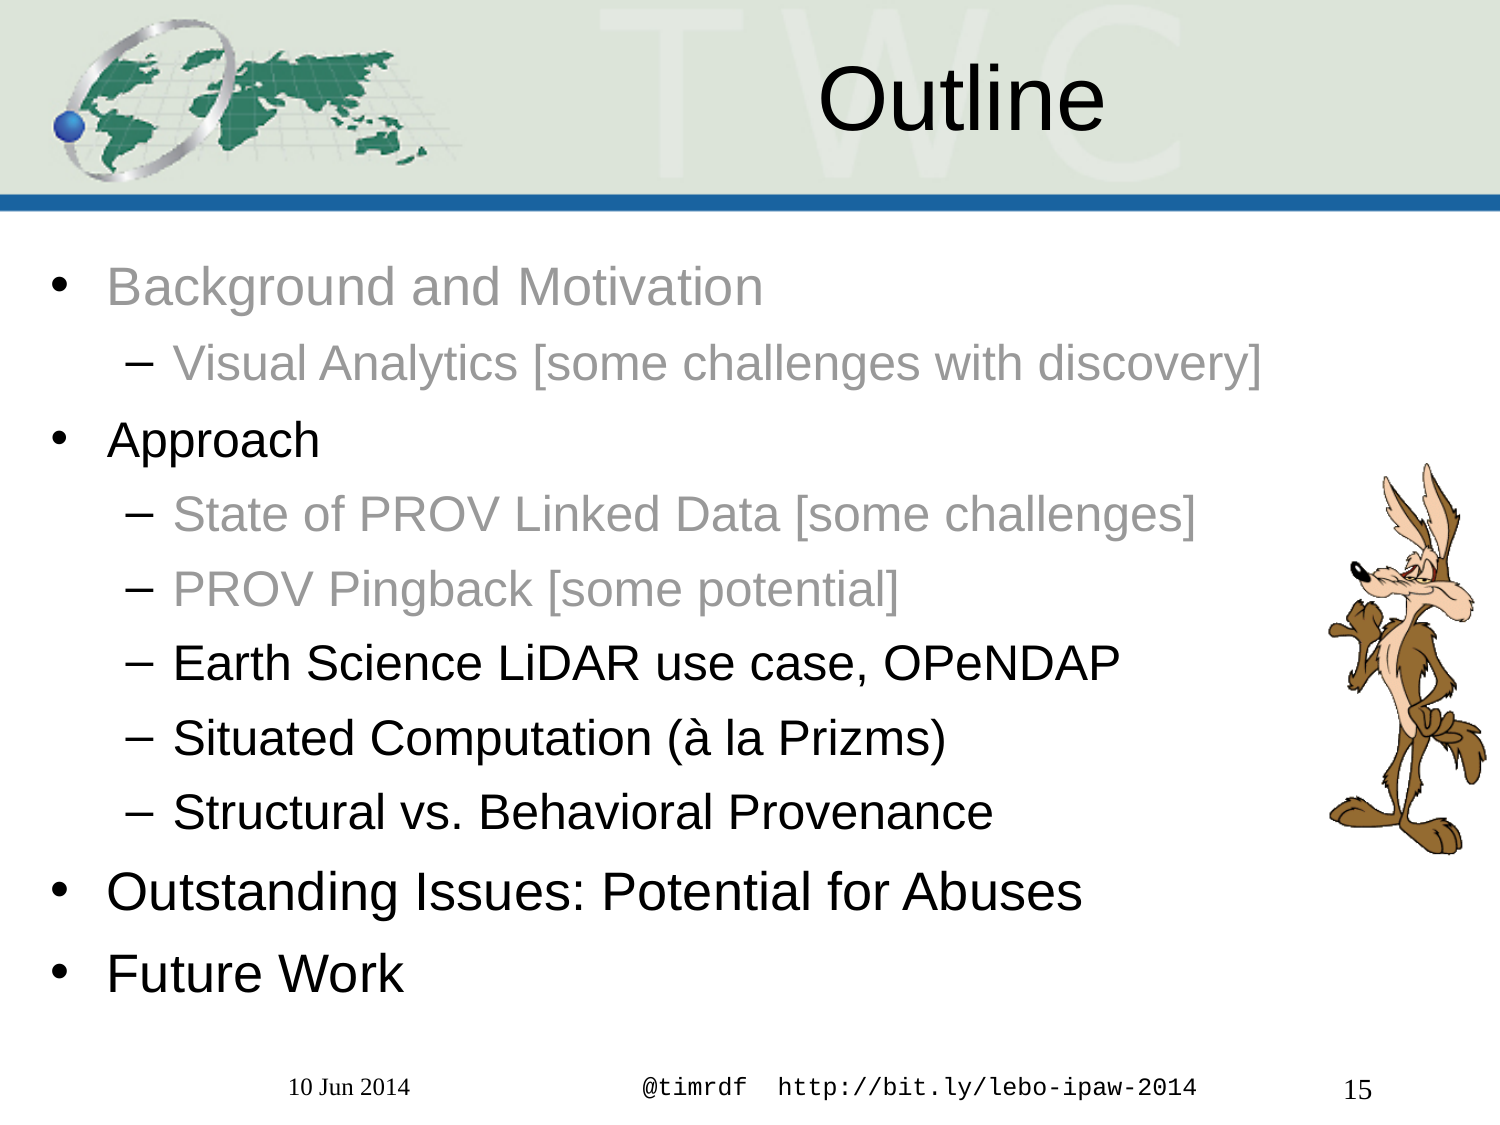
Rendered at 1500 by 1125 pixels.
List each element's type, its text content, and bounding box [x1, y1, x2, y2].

picture [0, 0, 1500, 212]
picture [1359, 462, 1500, 864]
title Outline [424, 0, 1500, 188]
list Background and Motivation Visual Analytics [some challenges with discovery] Approach State of PROV Linked Data [some challenges] PROV Pingback [some potential] Earth Science LiDAR use case, OPeNDAP Situated Computation (à la Prizms) Structural vs. Behavioral Provenance Outstanding Issues: Potential for Abuses Future Work [35, 243, 1359, 918]
